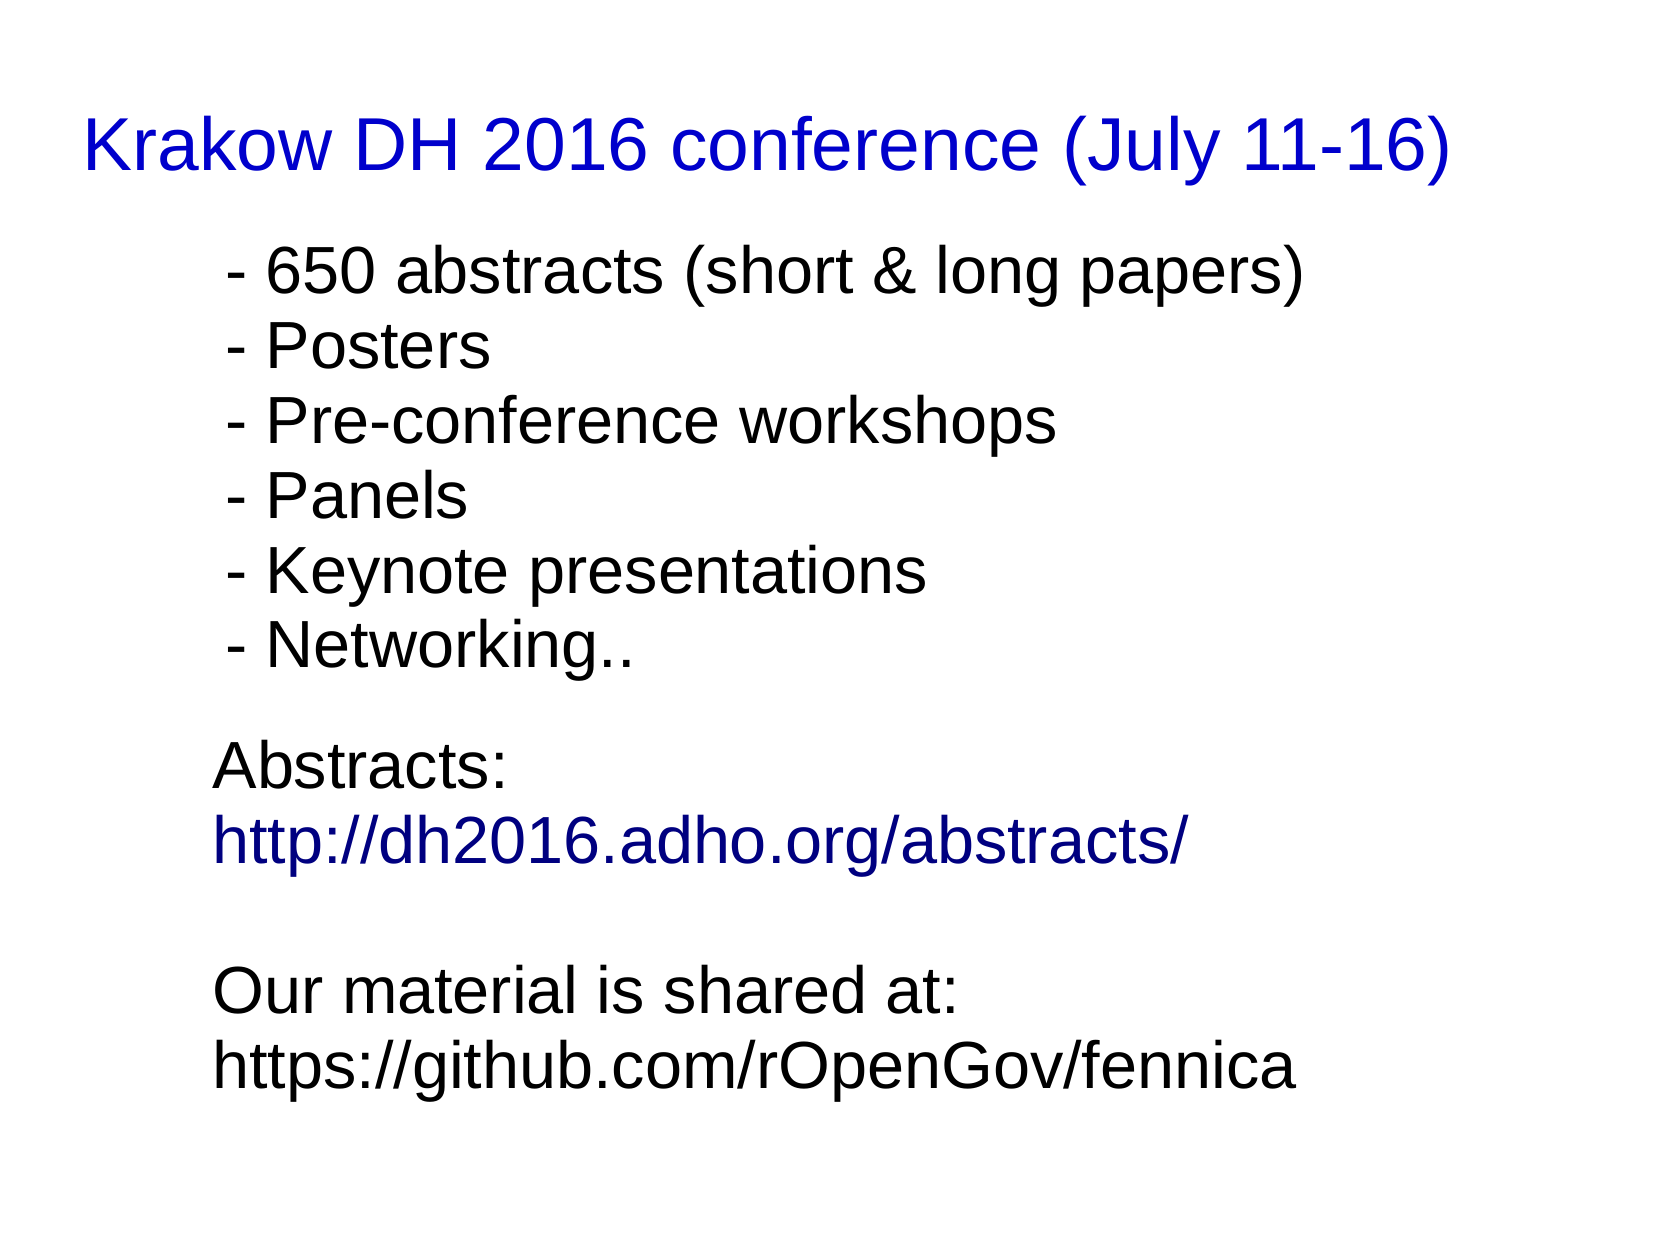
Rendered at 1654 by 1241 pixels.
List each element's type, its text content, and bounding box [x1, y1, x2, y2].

title Krakow DH 2016 conference (July 11-16) [82, 102, 1571, 271]
text_box - 650 abstracts (short & long papers) - Posters - Pre-conference workshops - Panels - Keynote presentations - Networking.. [225, 233, 1483, 683]
text_box Abstracts: http://dh2016.adho.org/abstracts/ Our material is shared at: https://github.com/rOpenGov/fennica [212, 728, 1471, 1103]
